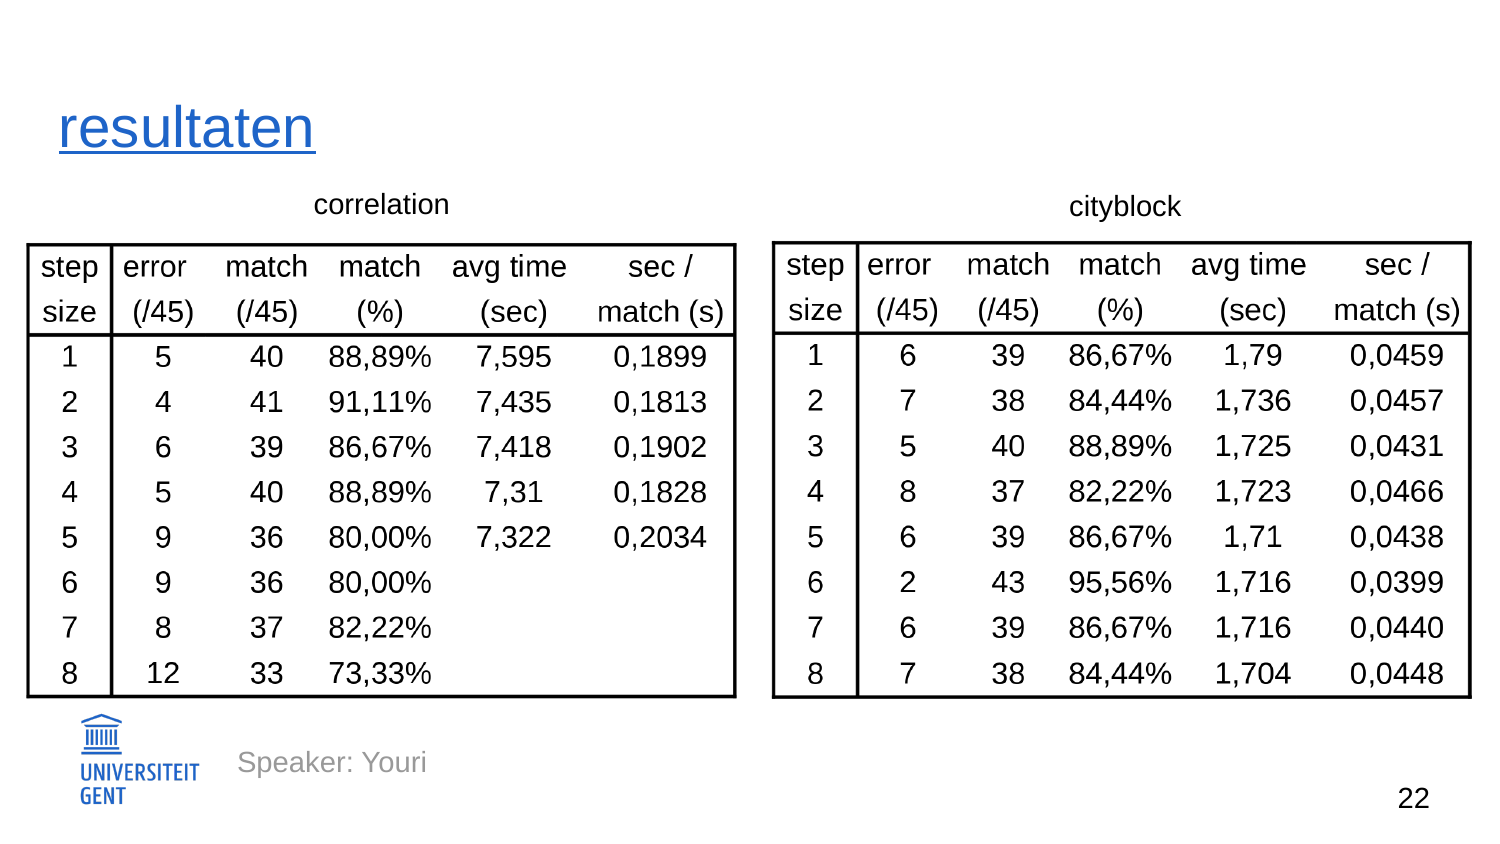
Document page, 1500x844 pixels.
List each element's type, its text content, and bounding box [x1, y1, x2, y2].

slide_number <number> [1389, 764, 1480, 830]
text_box correlation [241, 176, 523, 229]
title resultaten [51, 72, 1449, 167]
text_box cityblock [948, 176, 1303, 233]
text_box Speaker: Youri [222, 728, 609, 799]
picture [769, 237, 1475, 701]
picture [24, 241, 739, 844]
